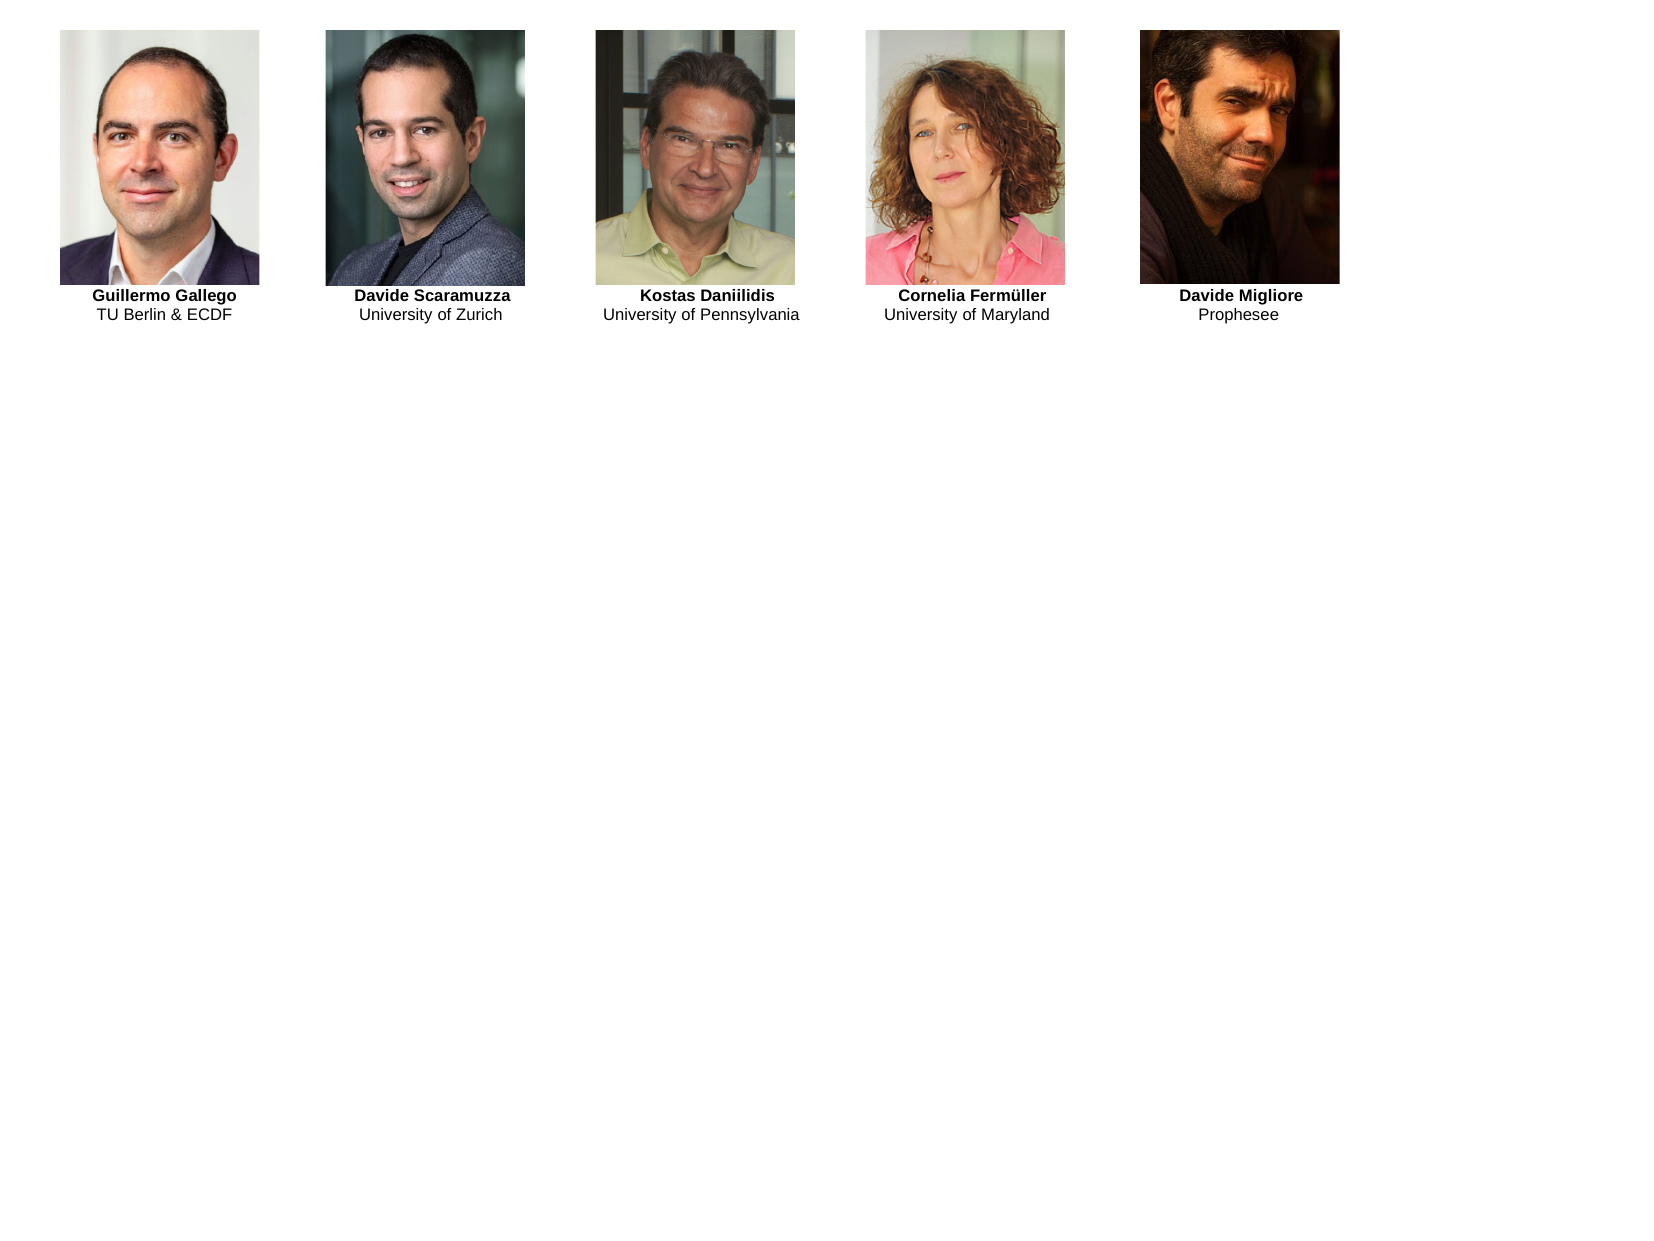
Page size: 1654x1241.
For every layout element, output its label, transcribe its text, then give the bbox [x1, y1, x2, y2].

picture [595, 30, 796, 285]
picture [325, 30, 526, 286]
picture [60, 30, 260, 286]
picture [865, 30, 1066, 286]
picture [1140, 30, 1340, 284]
text_box Guillermo Gallego Davide Scaramuzza Kostas Daniilidis Cornelia Fermüller Davide Migliore TU Berlin & ECDF University of Zurich University of Pennsylvania University of Maryland Prophesee [25, 279, 1319, 332]
